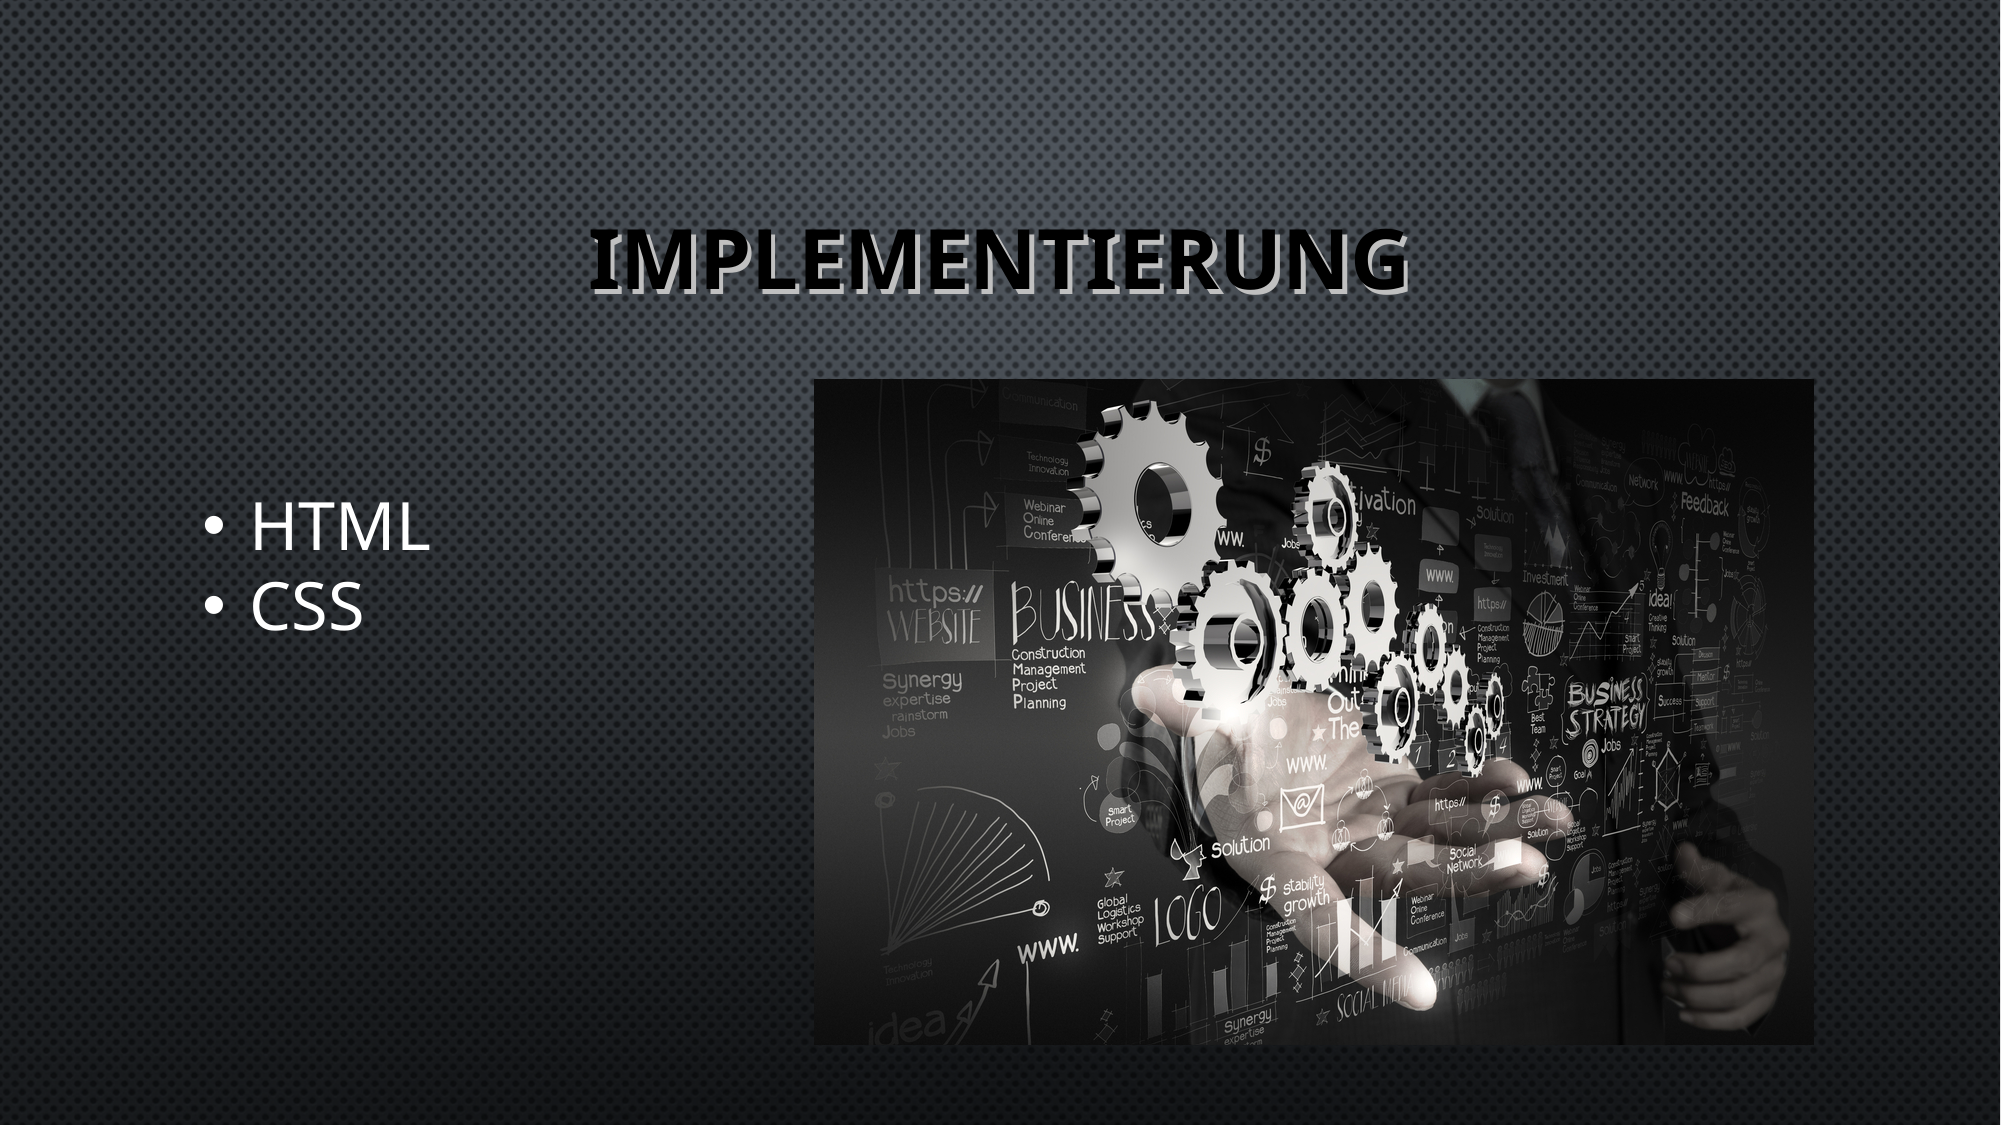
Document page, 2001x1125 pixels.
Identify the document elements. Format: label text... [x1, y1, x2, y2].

text_box HTML CSS [187, 476, 638, 654]
picture [814, 379, 1814, 1045]
title Implementierung [187, 99, 1813, 413]
